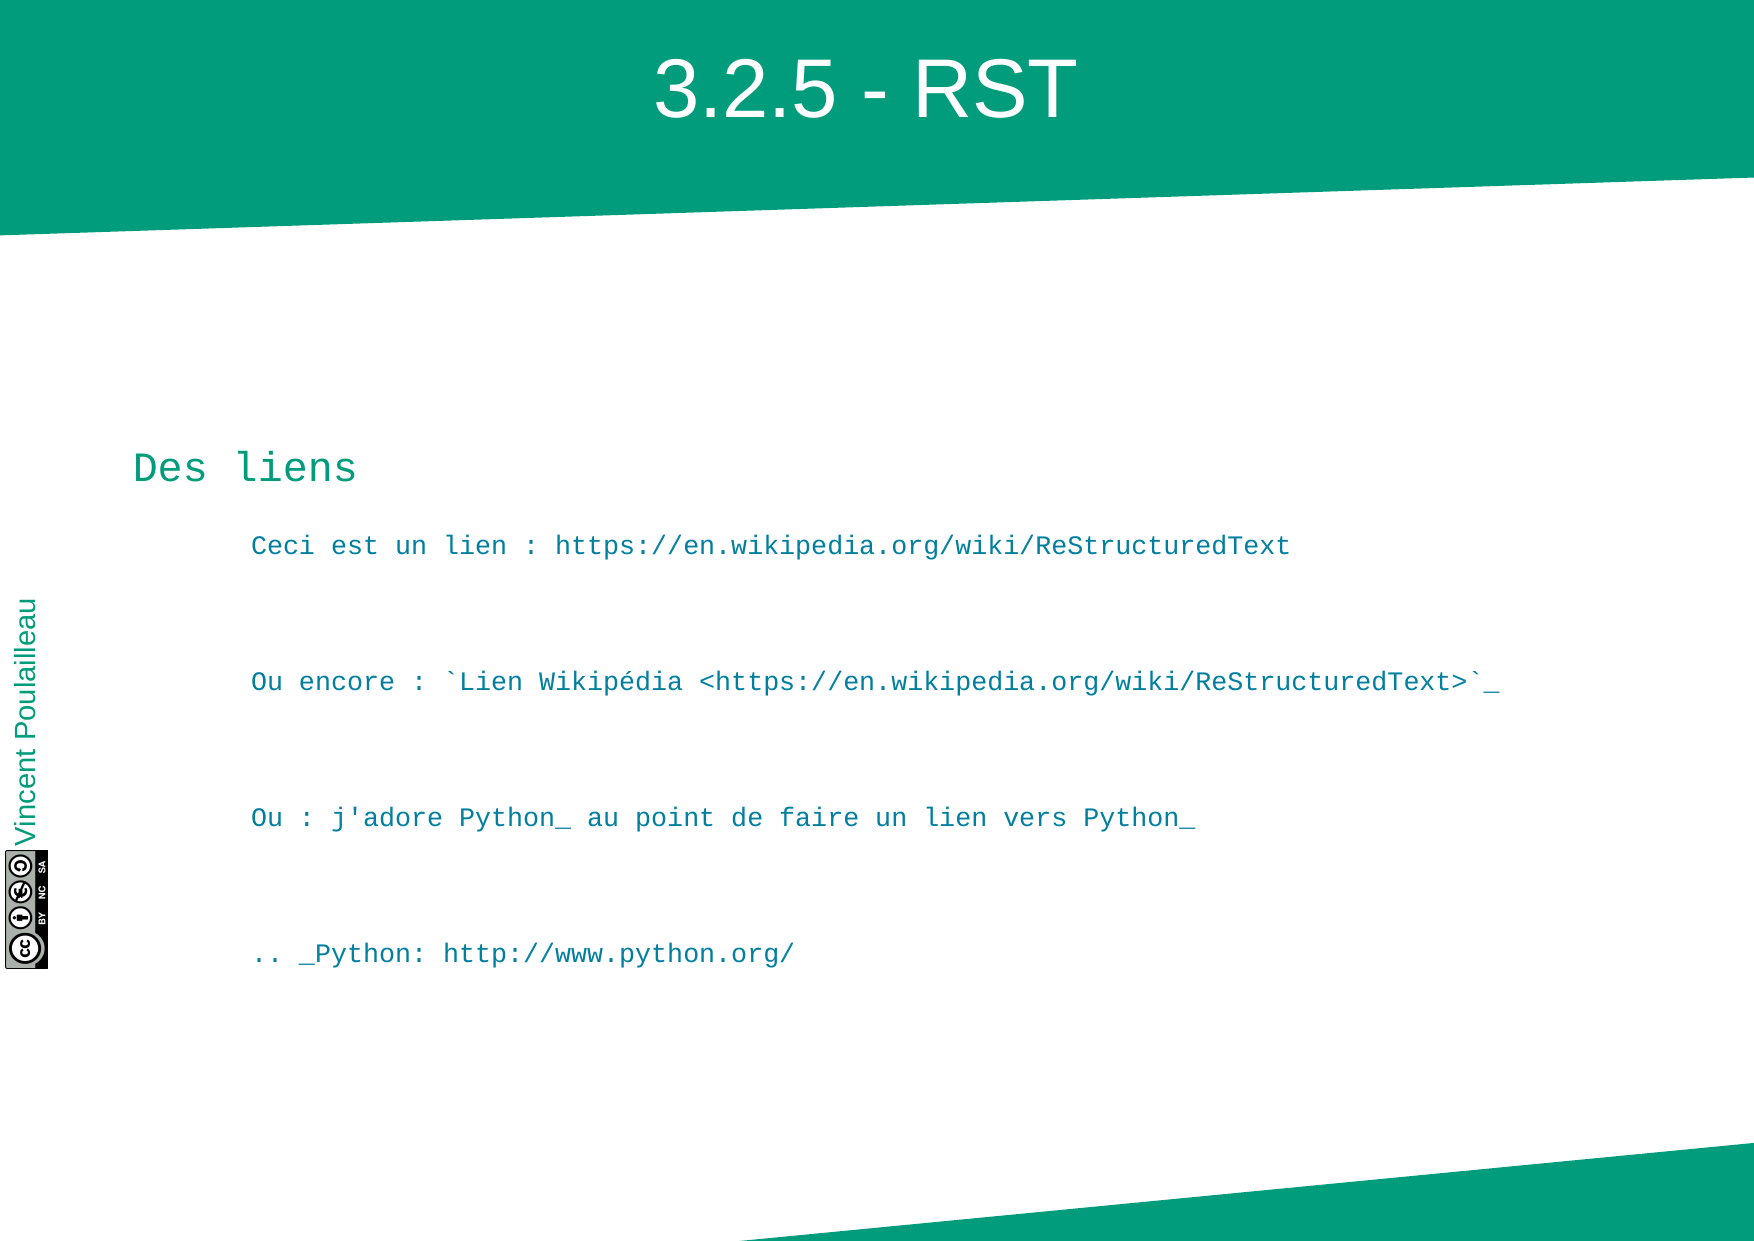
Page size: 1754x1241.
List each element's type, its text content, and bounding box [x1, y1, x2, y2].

text_box Des liens Ceci est un lien : https://en.wikipedia.org/wiki/ReStructuredText Ou encore : `Lien Wikipédia <https://en.wikipedia.org/wiki/ReStructuredText>`_ Ou : j'adore Python_ au point de faire un lien vers Python_ .. _Python: http://www.python.org/ [0, 178, 1754, 1241]
text_box 3.2.5 - RST [0, 0, 1754, 178]
picture [5, 850, 48, 969]
text_box © 2019 Vincent Poulailleau [1, 448, 61, 1099]
